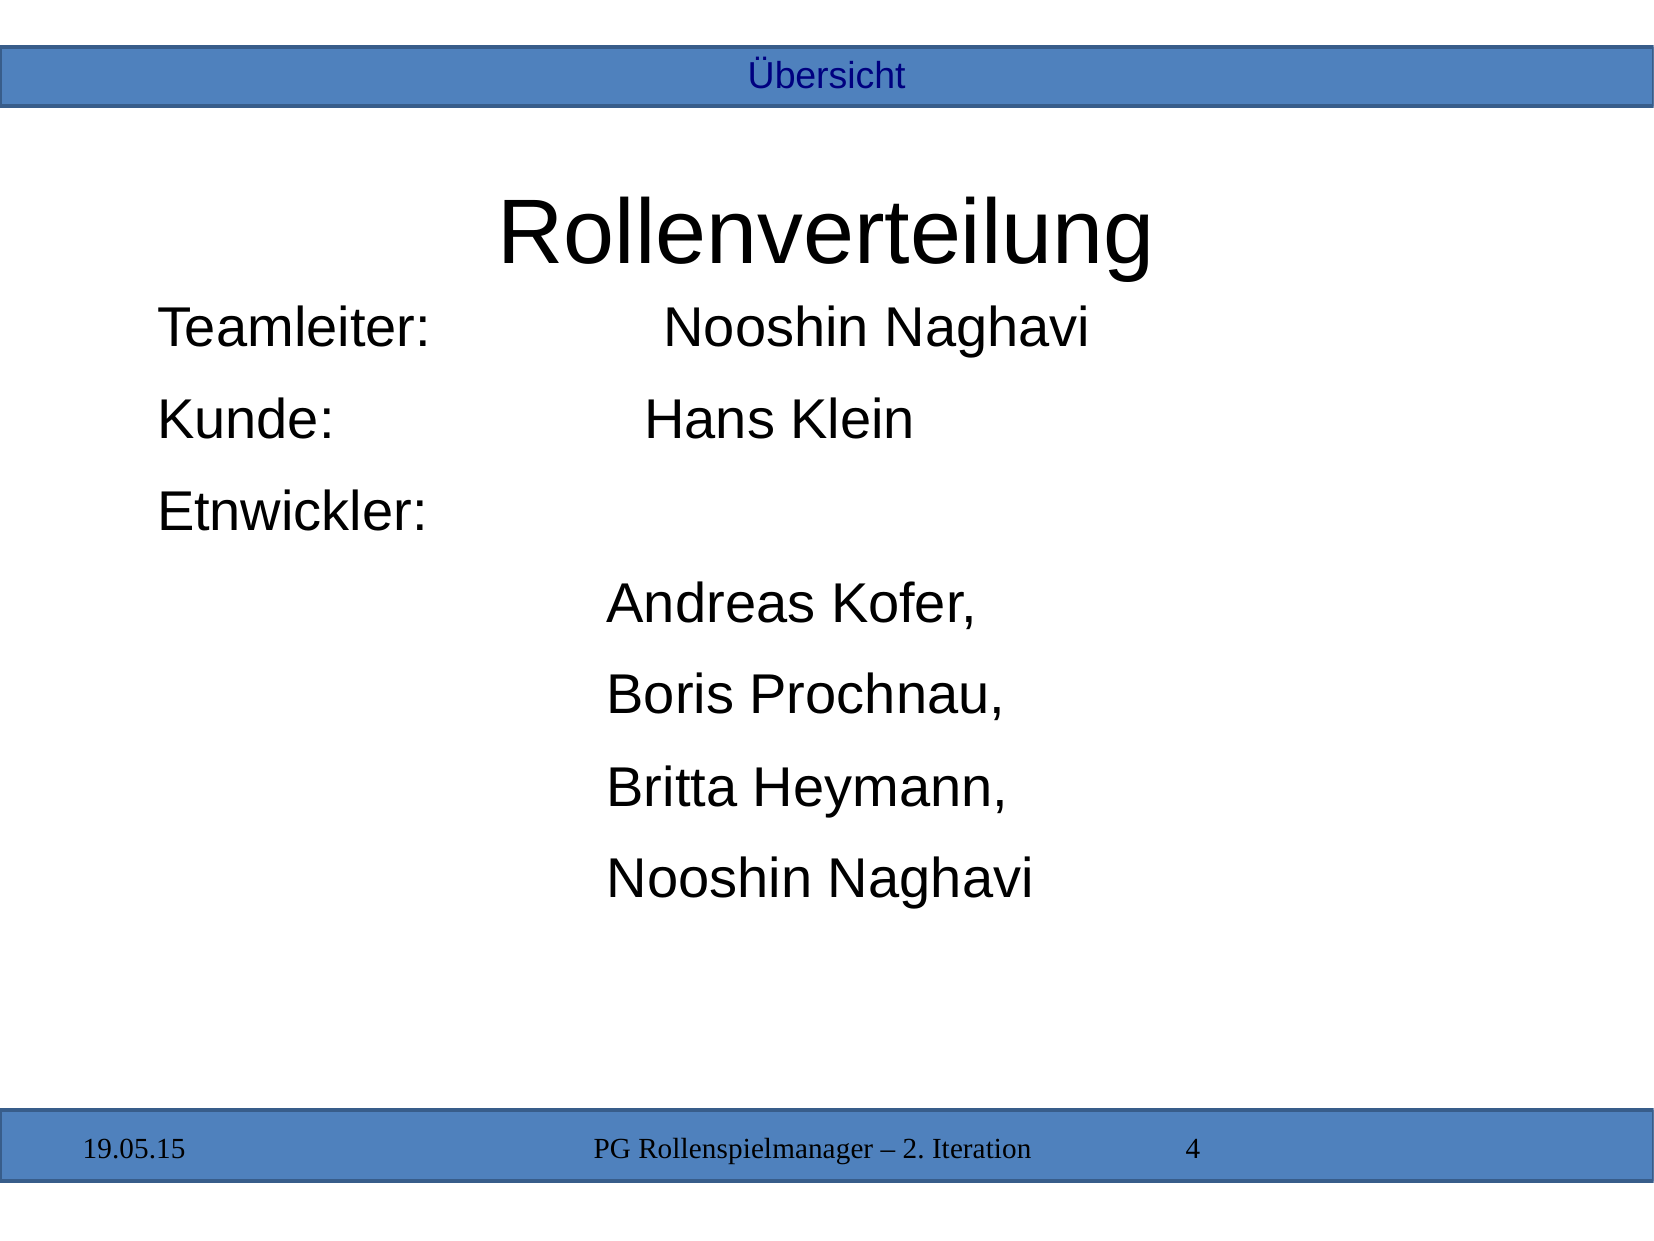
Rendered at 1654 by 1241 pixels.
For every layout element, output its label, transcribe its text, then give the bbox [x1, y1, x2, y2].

list Teamleiter: Nooshin Naghavi Kunde: Hans Klein Etnwickler: Andreas Kofer, Boris Prochnau, Britta Heymann, Nooshin Naghavi [82, 290, 1538, 1010]
title Rollenverteilung [82, 123, 1571, 331]
text_box 19.05.15 [82, 1129, 468, 1216]
text_box Übersicht [0, 47, 1654, 105]
text_box PG Rollenspielmanager – 2. Iteration [550, 1129, 1075, 1216]
text_box [1185, 1129, 1571, 1216]
